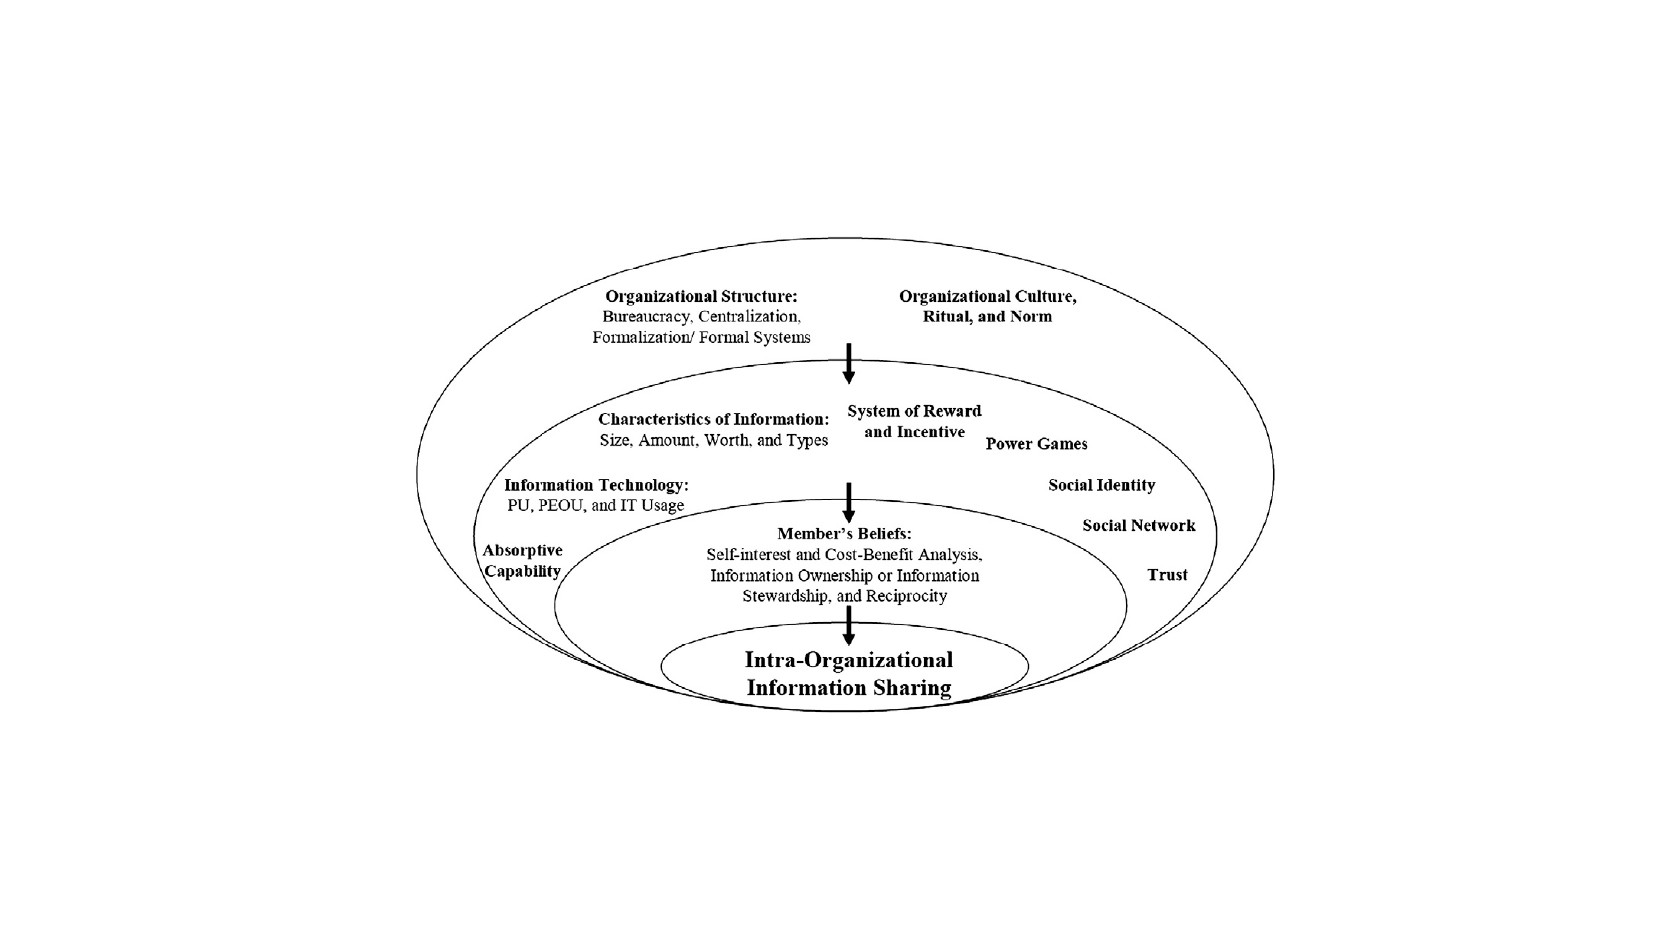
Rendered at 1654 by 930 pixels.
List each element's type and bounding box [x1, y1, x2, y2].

picture [414, 233, 1276, 713]
